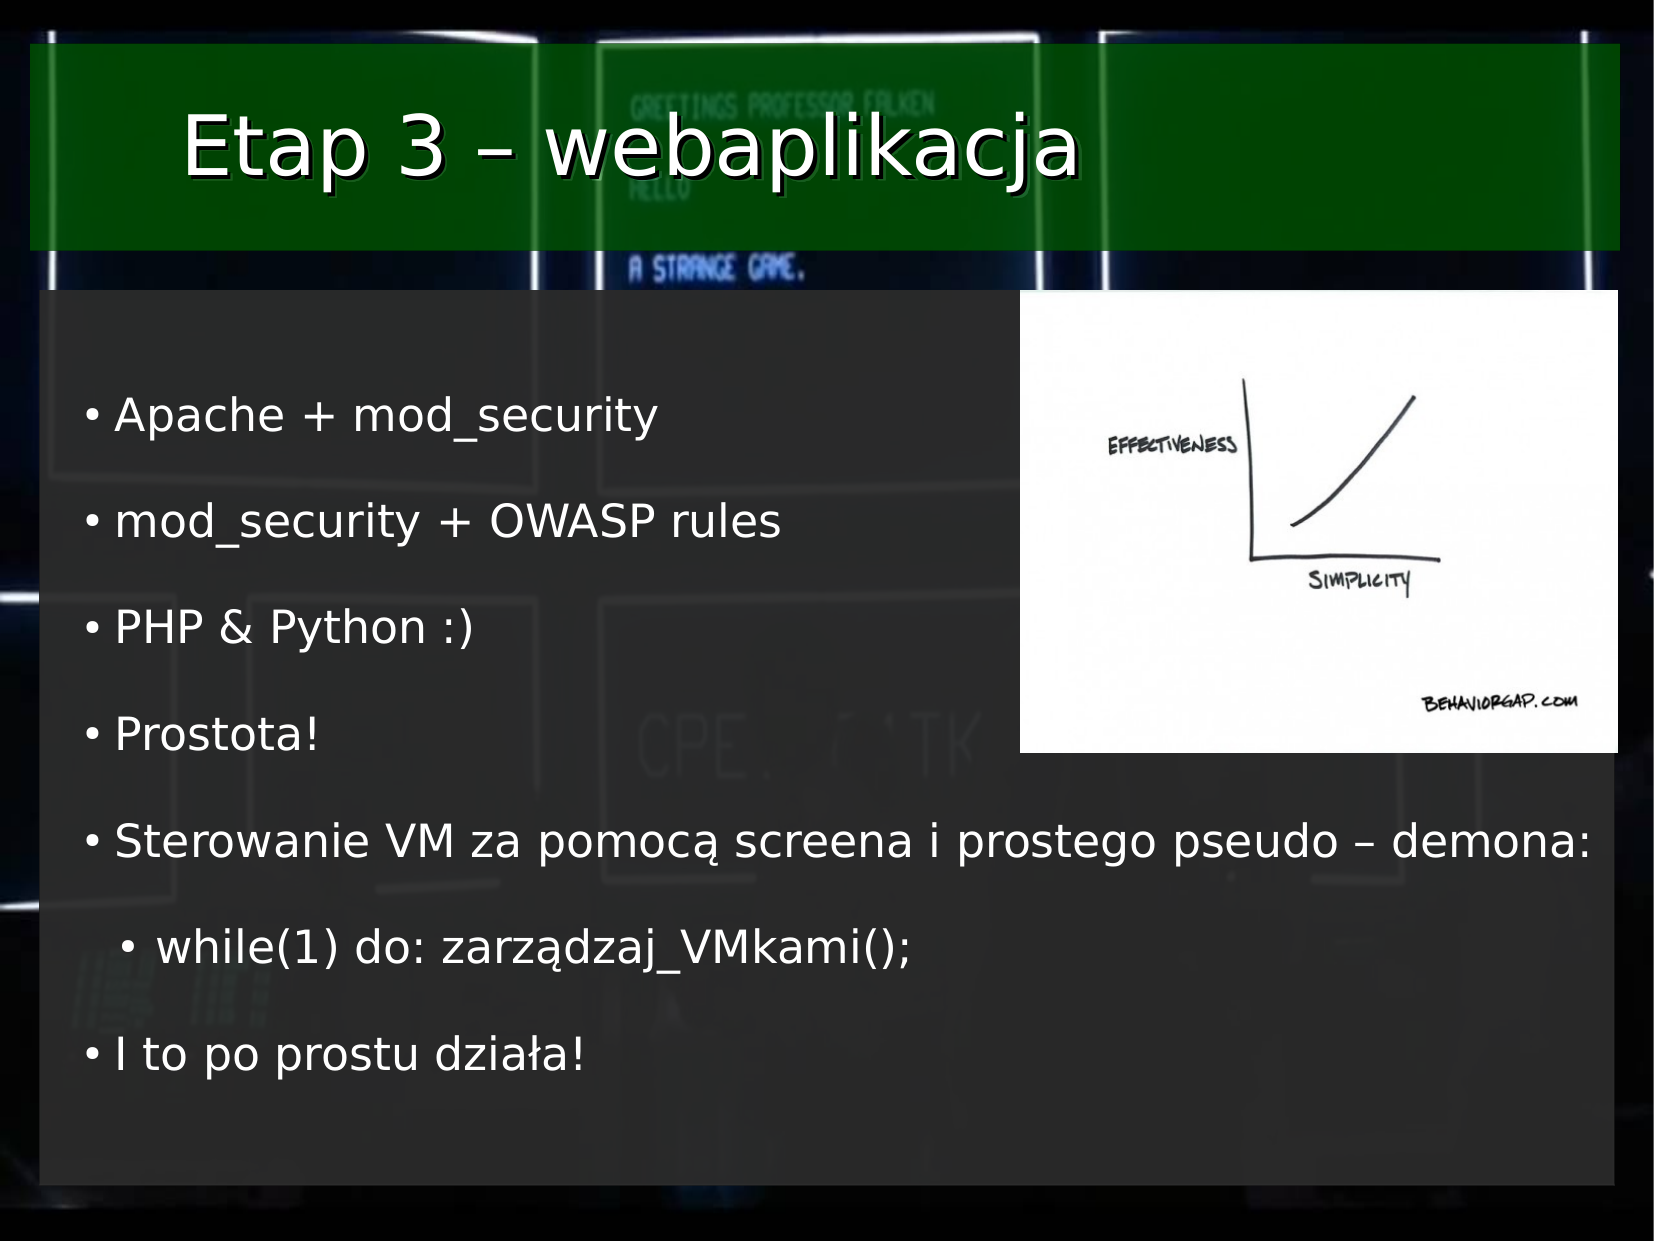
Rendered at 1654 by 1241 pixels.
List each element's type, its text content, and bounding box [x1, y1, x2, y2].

text_box Apache + mod_security mod_security + OWASP rules PHP & Python :) Prostota! Sterowanie VM za pomocą screena i prostego pseudo – demona: while(1) do: zarządzaj_VMkami(); I to po prostu działa! [39, 290, 1615, 1186]
picture [0, 0, 1654, 1241]
title Etap 3 – webaplikacja [30, 43, 1621, 251]
